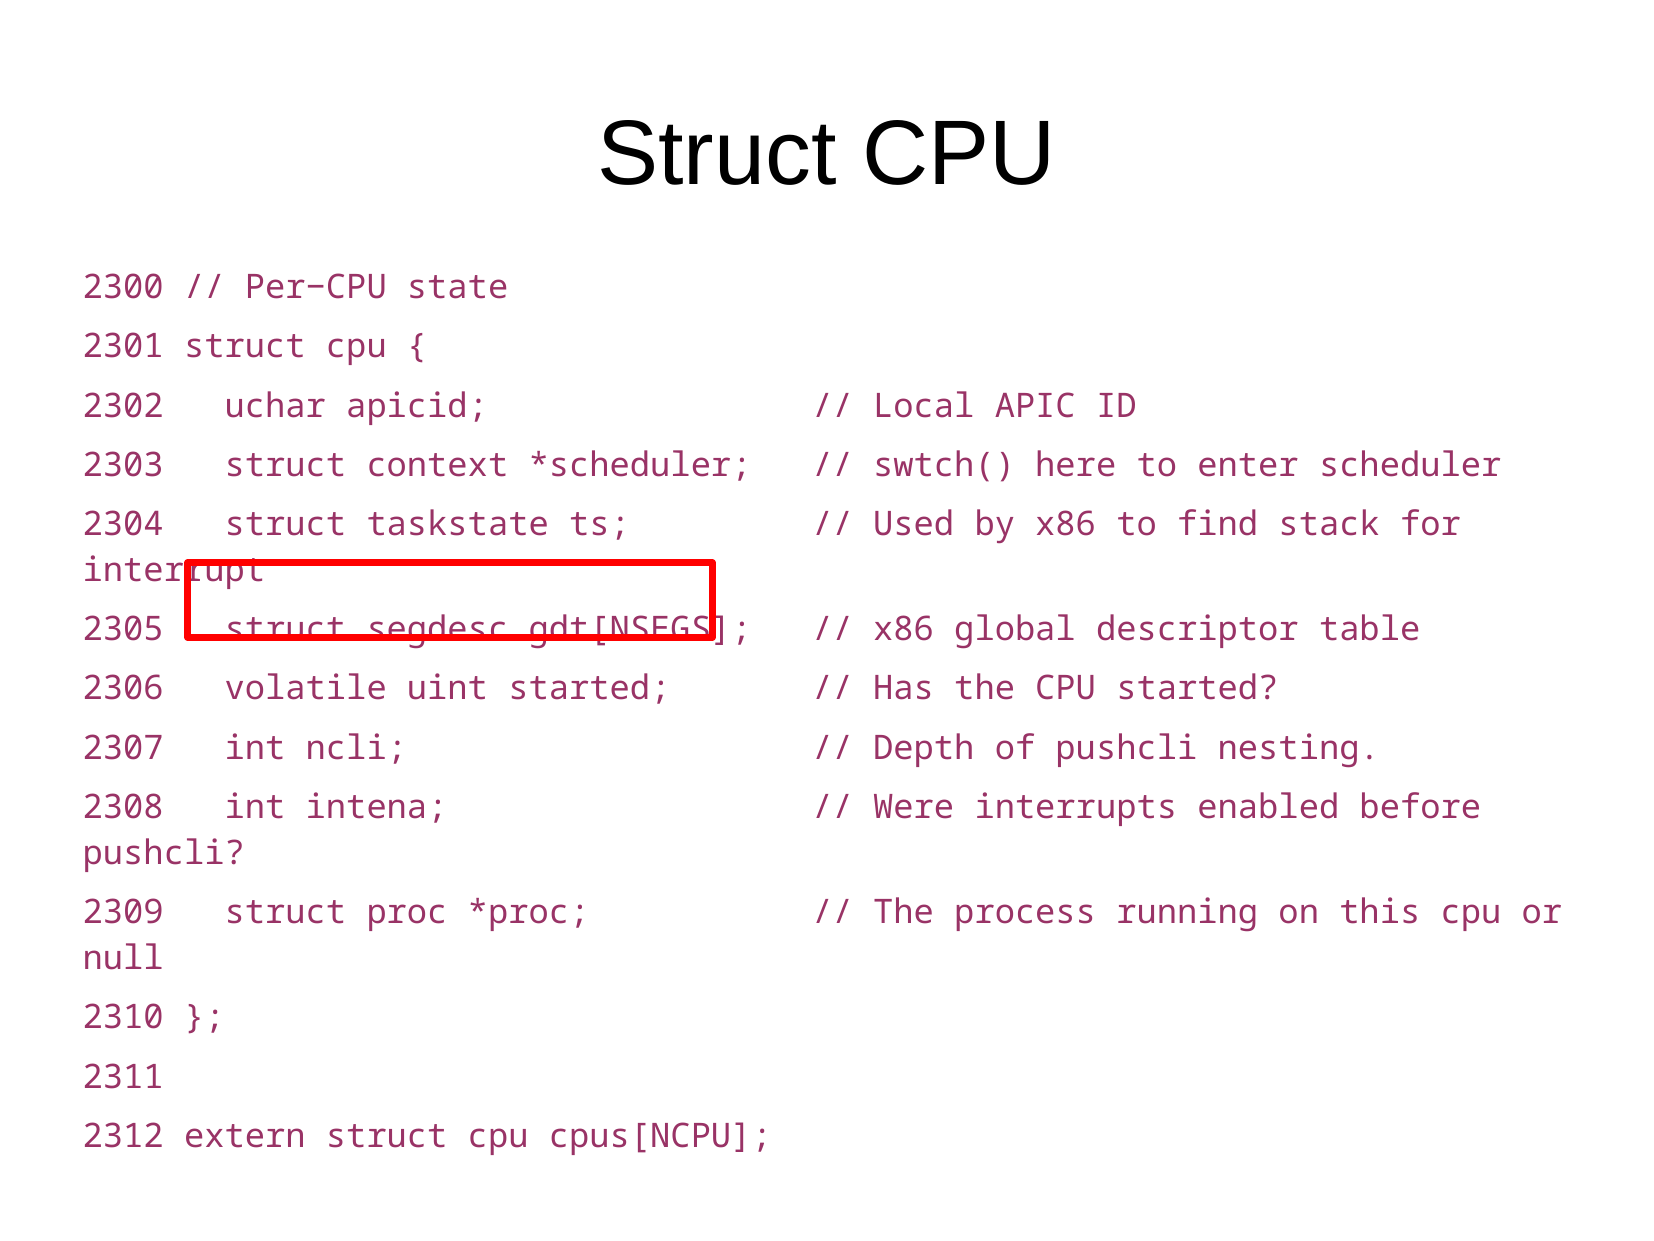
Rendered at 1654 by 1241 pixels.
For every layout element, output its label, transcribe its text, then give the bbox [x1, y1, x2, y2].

list 2300 // Per−CPU state 2301 struct cpu { 2302 uchar apicid; // Local APIC ID 2303 struct context *scheduler; // swtch() here to enter scheduler 2304 struct taskstate ts; // Used by x86 to find stack for interrupt 2305 struct segdesc gdt[NSEGS]; // x86 global descriptor table 2306 volatile uint started; // Has the CPU started? 2307 int ncli; // Depth of pushcli nesting. 2308 int intena; // Were interrupts enabled before pushcli? 2309 struct proc *proc; // The process running on this cpu or null 2310 }; 2311 2312 extern struct cpu cpus[NCPU]; [82, 262, 1571, 1163]
title Struct CPU [82, 49, 1571, 257]
